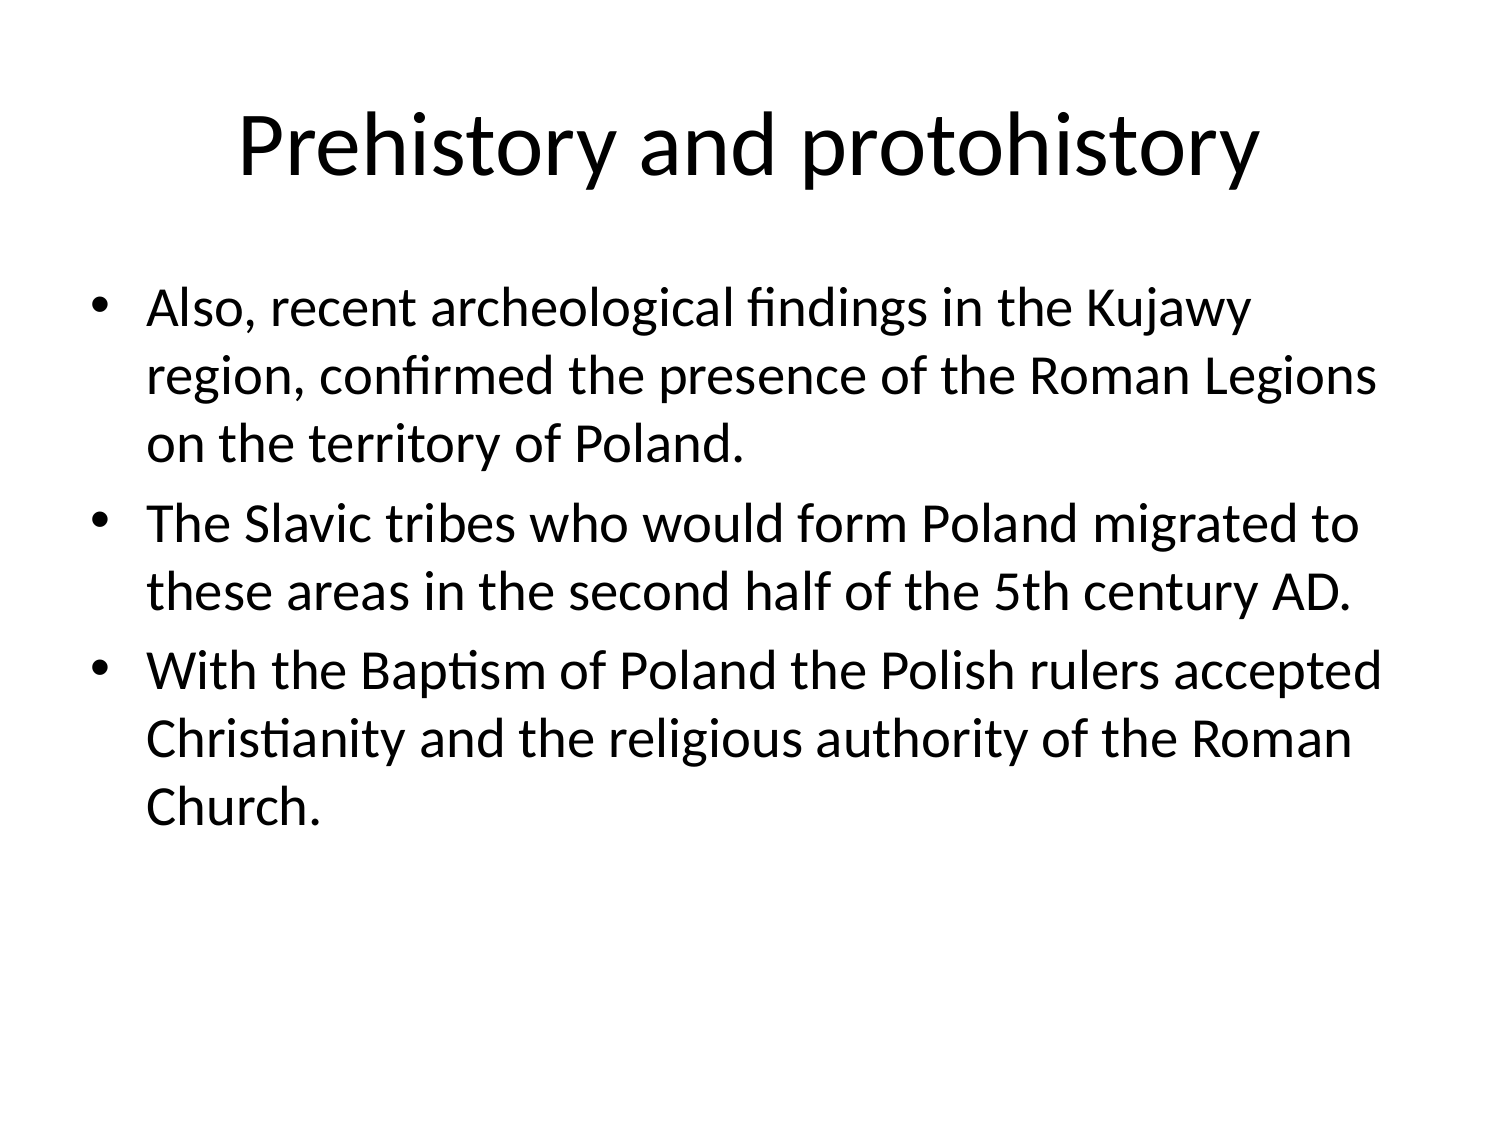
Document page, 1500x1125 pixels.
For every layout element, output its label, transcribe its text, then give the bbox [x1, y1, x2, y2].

title Prehistory and protohistory [75, 45, 1425, 233]
list Also, recent archeological findings in the Kujawy region, confirmed the presence of the Roman Legions on the territory of Poland. The Slavic tribes who would form Poland migrated to these areas in the second half of the 5th century AD. With the Baptism of Poland the Polish rulers accepted Christianity and the religious authority of the Roman Church. [75, 262, 1425, 1005]
